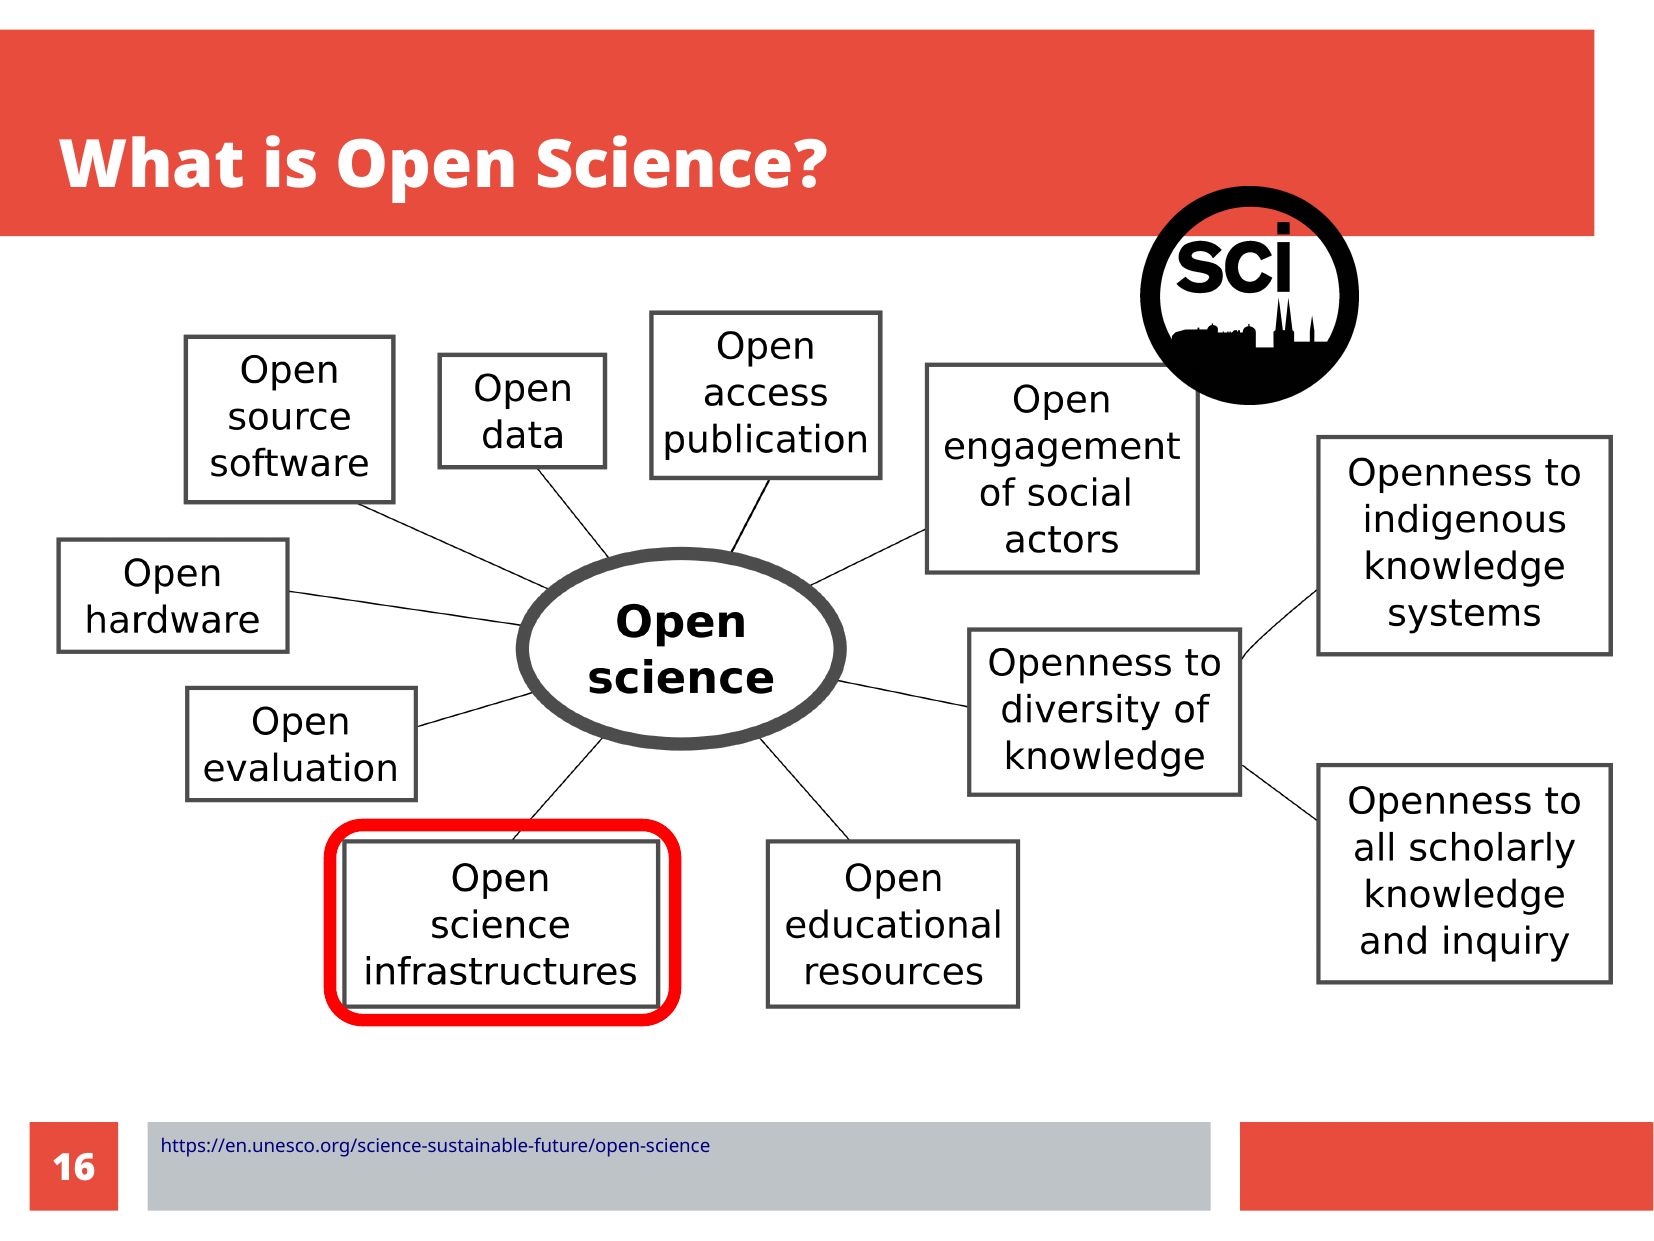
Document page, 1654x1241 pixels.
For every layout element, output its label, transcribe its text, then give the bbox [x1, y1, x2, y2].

text_box https://en.unesco.org/science-sustainable-future/open-science [145, 1125, 1216, 1216]
picture [30, 186, 1639, 1036]
title What is Open Science? [59, 59, 1595, 207]
